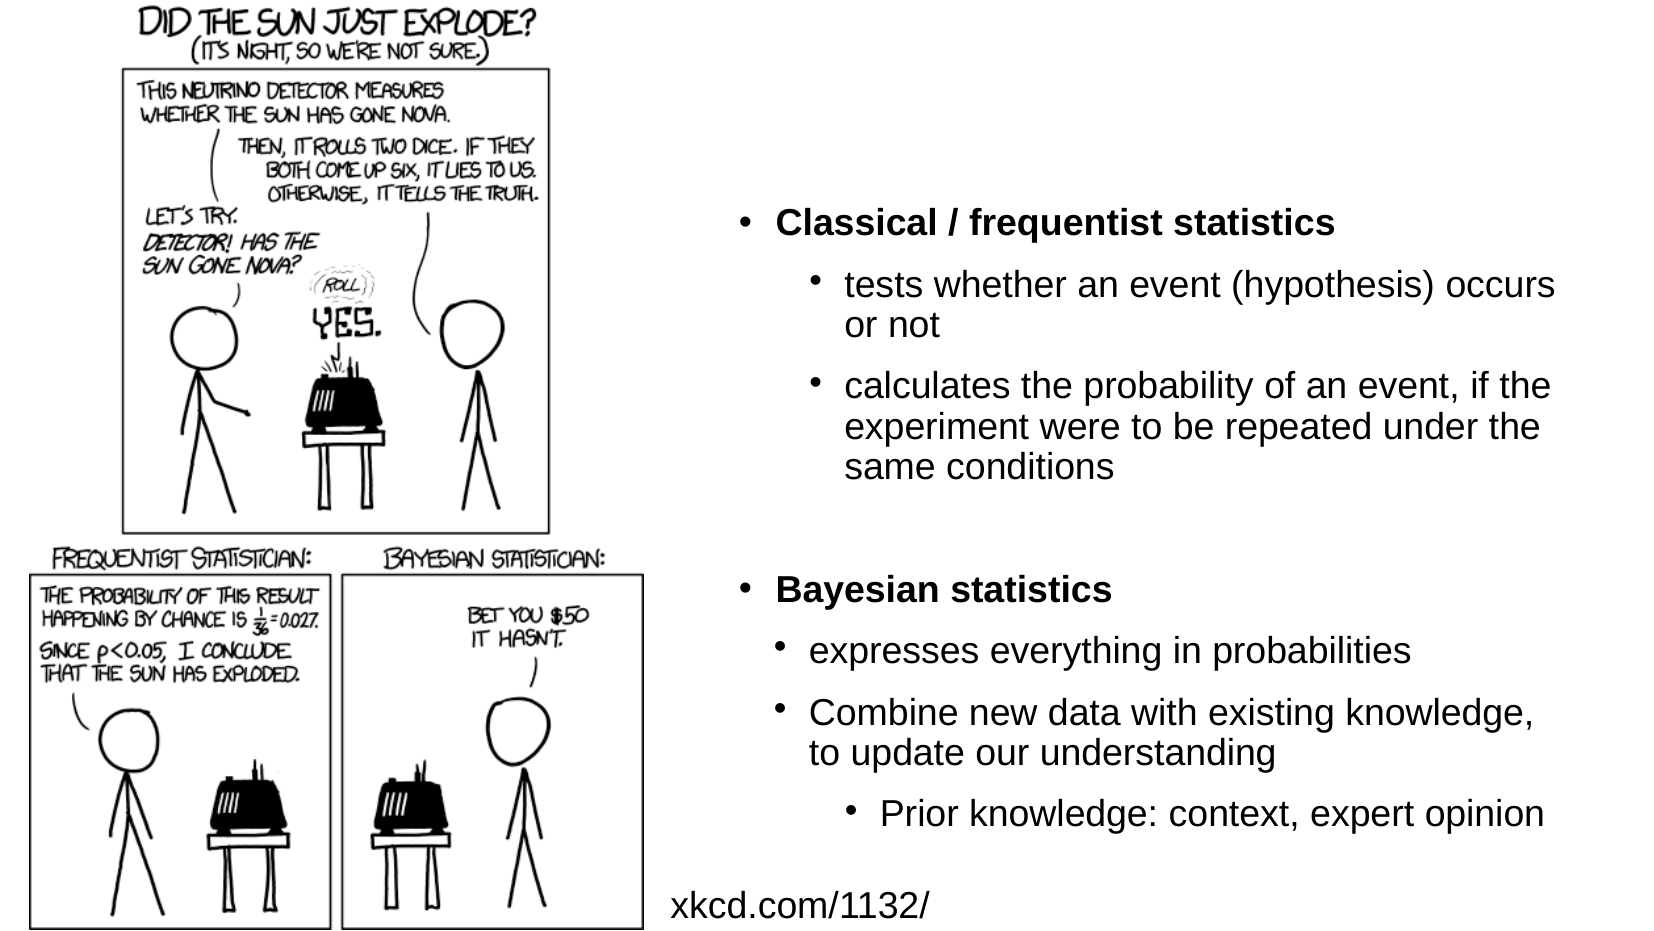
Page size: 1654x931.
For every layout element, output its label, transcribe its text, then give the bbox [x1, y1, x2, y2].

text_box Classical / frequentist statistics tests whether an event (hypothesis) occurs or not calculates the probability of an event, if the experiment were to be repeated under the same conditions Bayesian statistics expresses everything in probabilities Combine new data with existing knowledge, to update our understanding Prior knowledge: context, expert opinion [738, 177, 1570, 861]
picture [29, 0, 644, 930]
text_box xkcd.com/1132/ [655, 873, 1093, 930]
